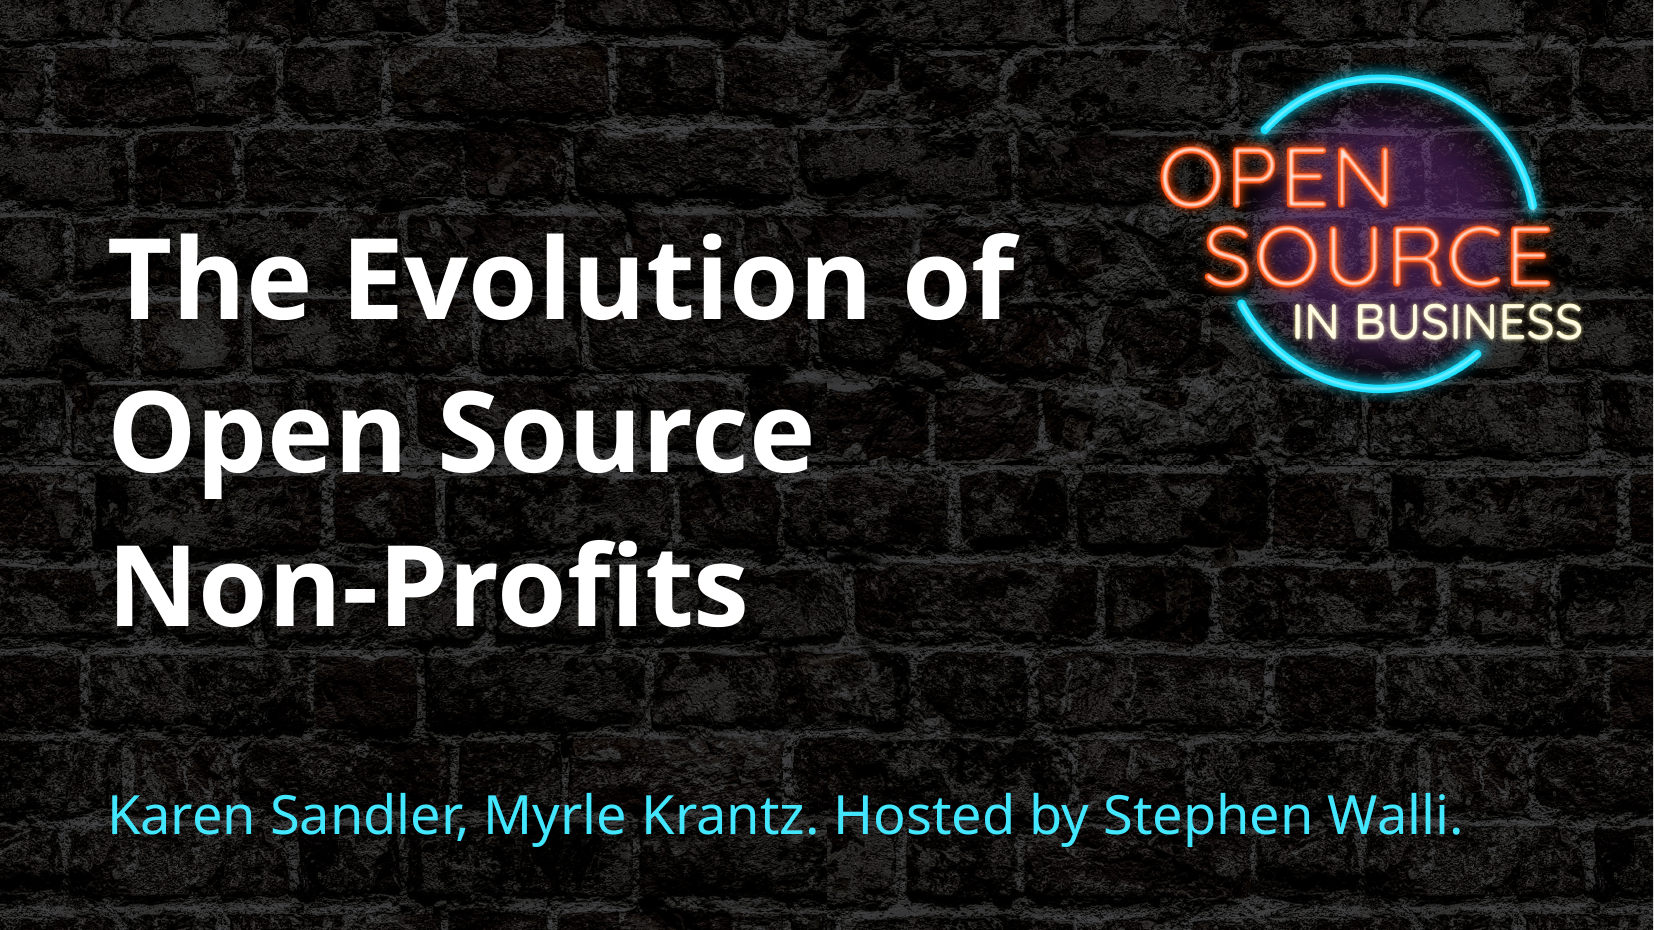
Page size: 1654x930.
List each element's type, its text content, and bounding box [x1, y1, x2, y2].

title The Evolution of Open Source Non-Profits [107, 154, 1546, 704]
subtitle Karen Sandler, Myrle Krantz. Hosted by Stephen Walli. [107, 691, 1544, 851]
picture [0, 0, 1654, 930]
